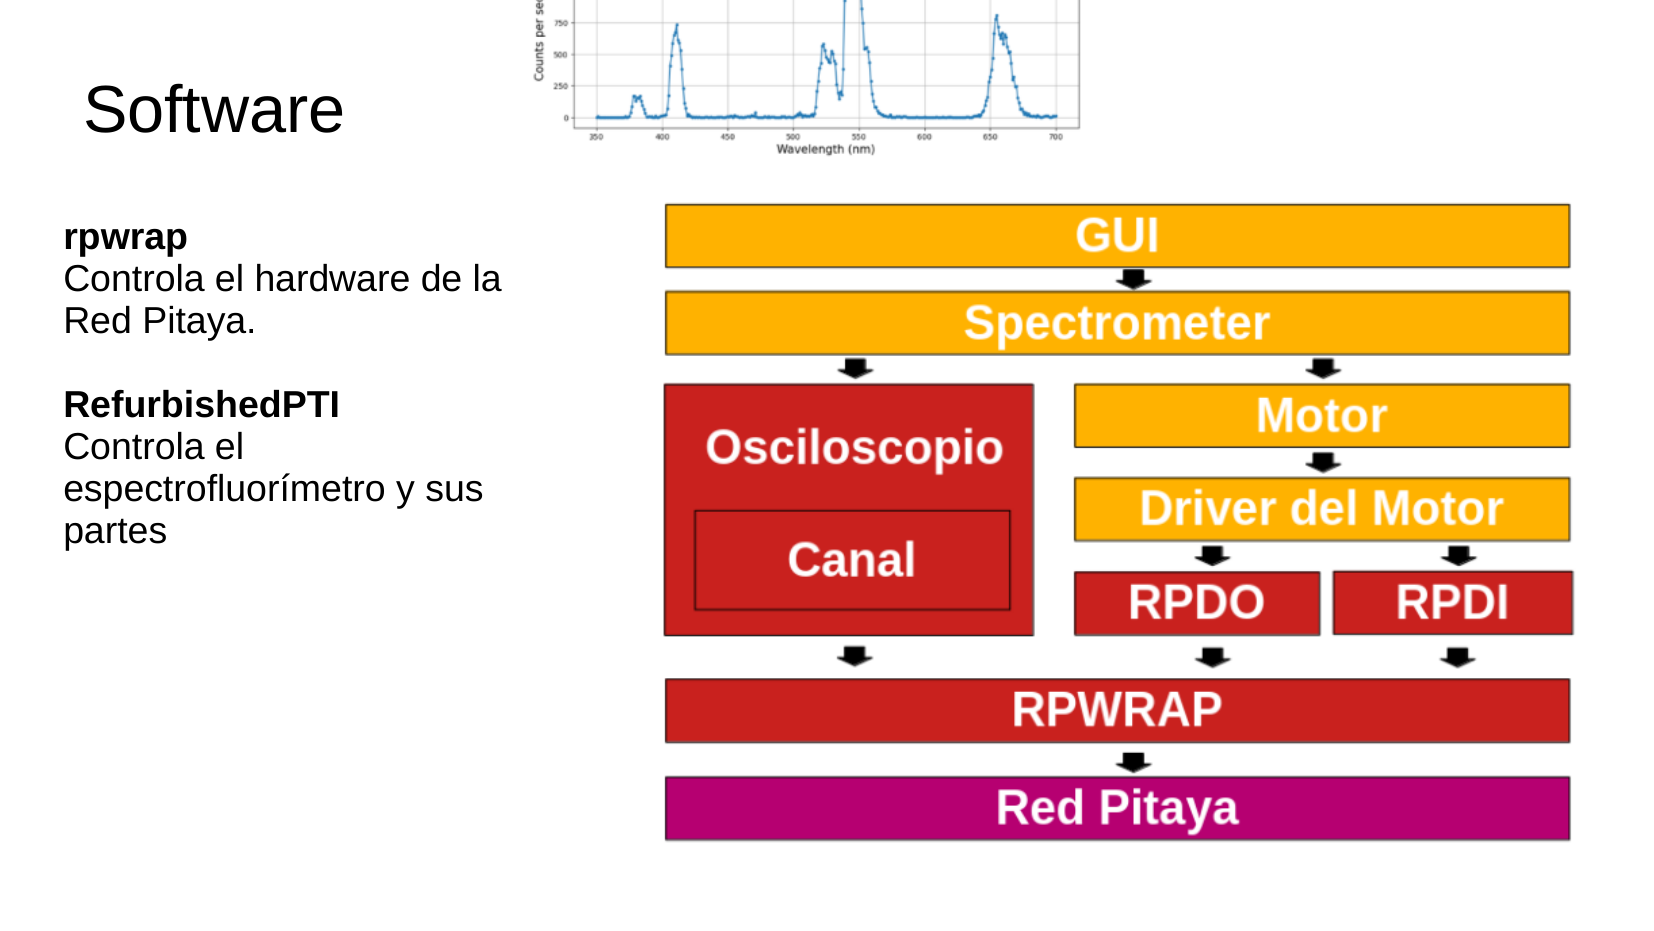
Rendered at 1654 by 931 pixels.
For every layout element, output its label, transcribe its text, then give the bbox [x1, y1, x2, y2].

picture [493, 0, 1122, 158]
text_box rpwrap Controla el hardware de la Red Pitaya. RefurbishedPTI Controla el espectrofluorímetro y sus partes [48, 208, 582, 855]
picture [611, 188, 1609, 860]
title Software [83, 31, 1572, 187]
